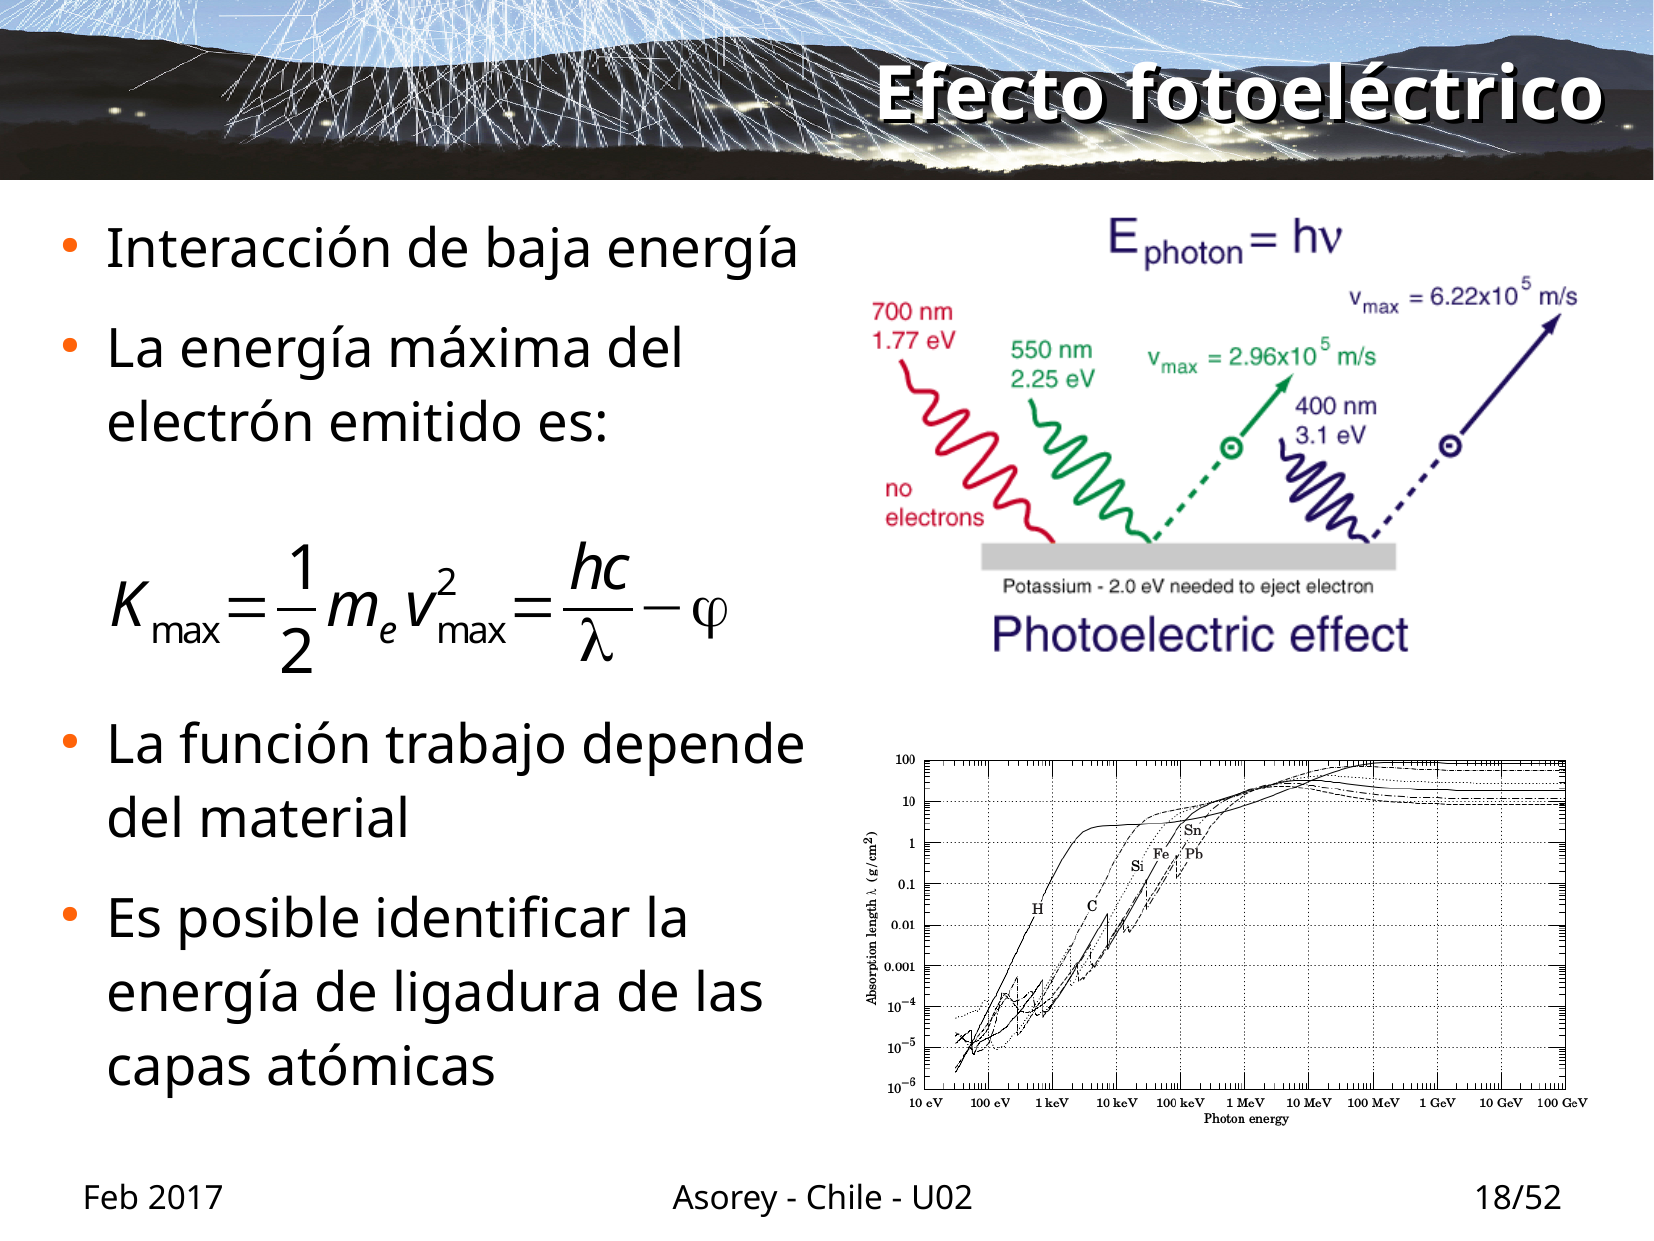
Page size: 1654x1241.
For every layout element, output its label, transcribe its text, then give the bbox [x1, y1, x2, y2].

picture [844, 718, 1606, 1139]
picture [0, 0, 1654, 180]
picture [864, 209, 1586, 661]
chart [101, 528, 736, 691]
title Efecto fotoeléctrico [45, 15, 1606, 166]
list Interacción de baja energía La energía máxima del electrón emitido es: La función trabajo depende del material Es posible identificar la energía de ligadura de las capas atómicas [45, 210, 807, 1156]
